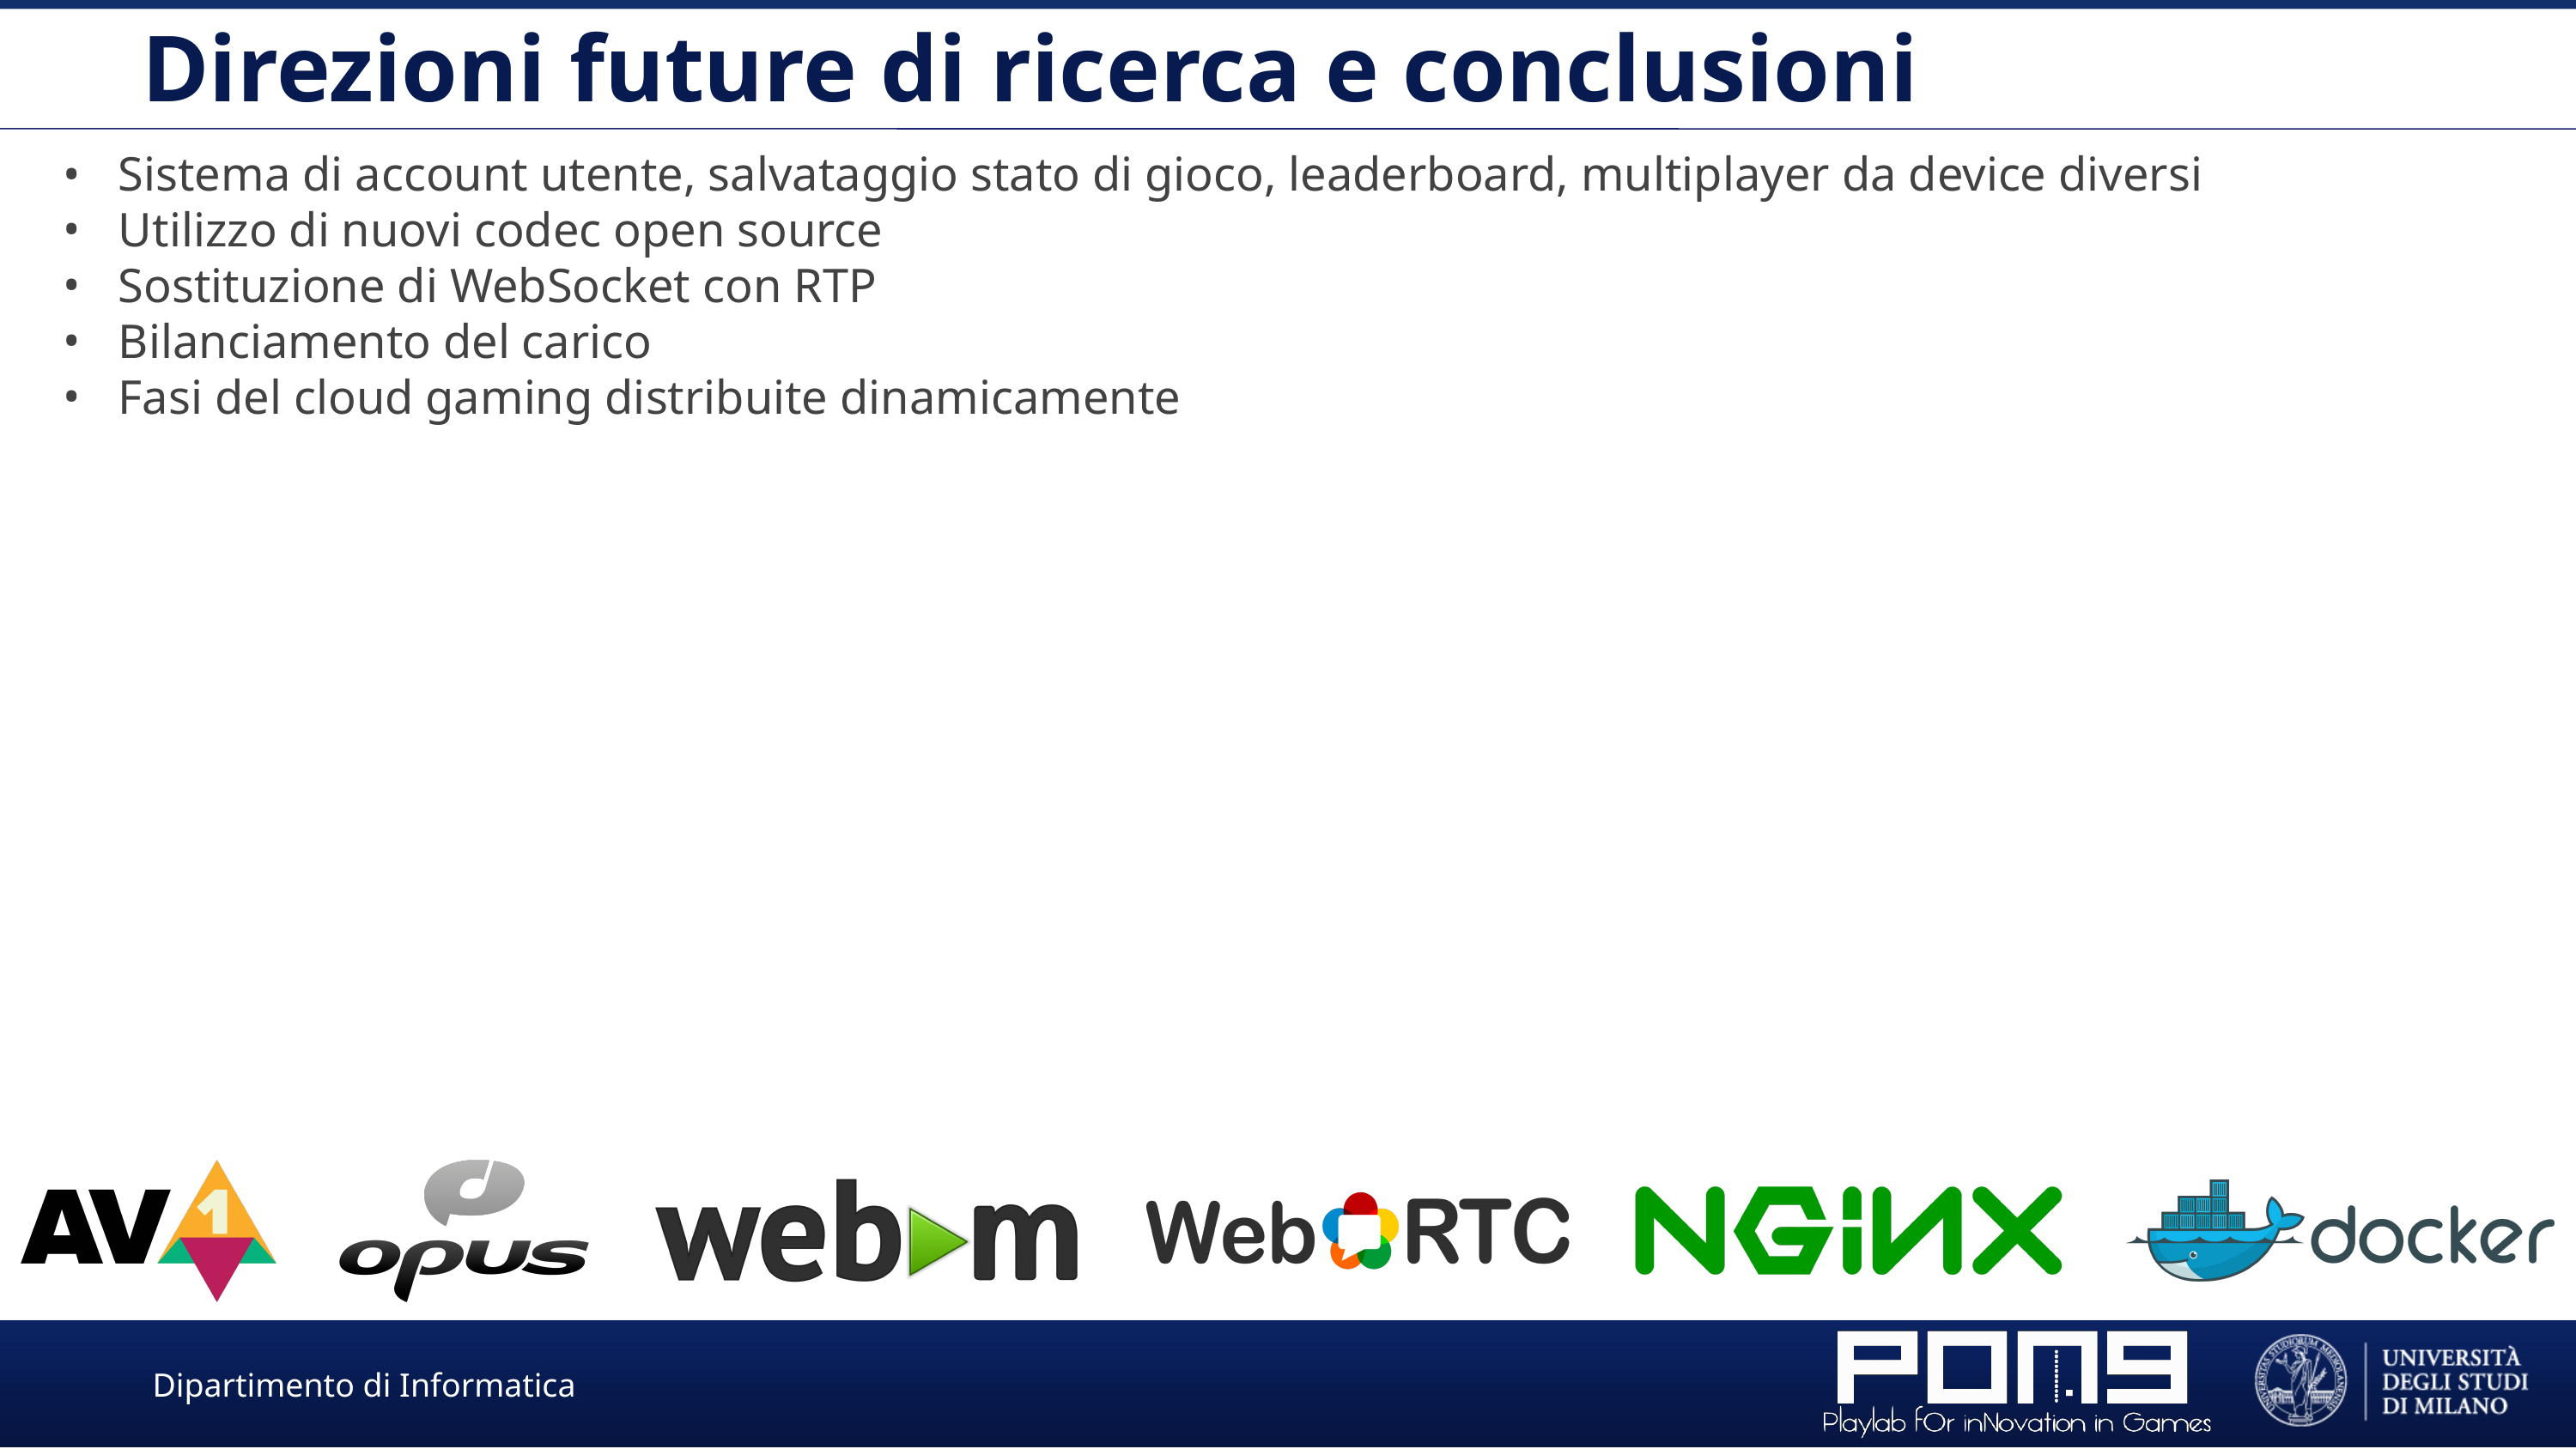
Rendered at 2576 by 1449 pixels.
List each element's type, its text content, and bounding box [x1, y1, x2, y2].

picture [1634, 1186, 2063, 1275]
picture [0, 1320, 2576, 1447]
picture [338, 1160, 590, 1302]
picture [1143, 1189, 1572, 1272]
picture [2125, 1179, 2555, 1282]
picture [652, 1175, 1081, 1286]
text_box [0, 0, 2576, 9]
picture [21, 1160, 276, 1302]
text_box Dipartimento di Informatica [129, 1336, 1245, 1433]
title Direzioni future di ricerca e conclusioni [118, 9, 2308, 124]
list Sistema di account utente, salvataggio stato di gioco, leaderboard, multiplayer da device diversi Utilizzo di nuovi codec open source Sostituzione di WebSocket con RTP Bilanciamento del carico Fasi del cloud gaming distribuite dinamicamente [30, 132, 2576, 458]
